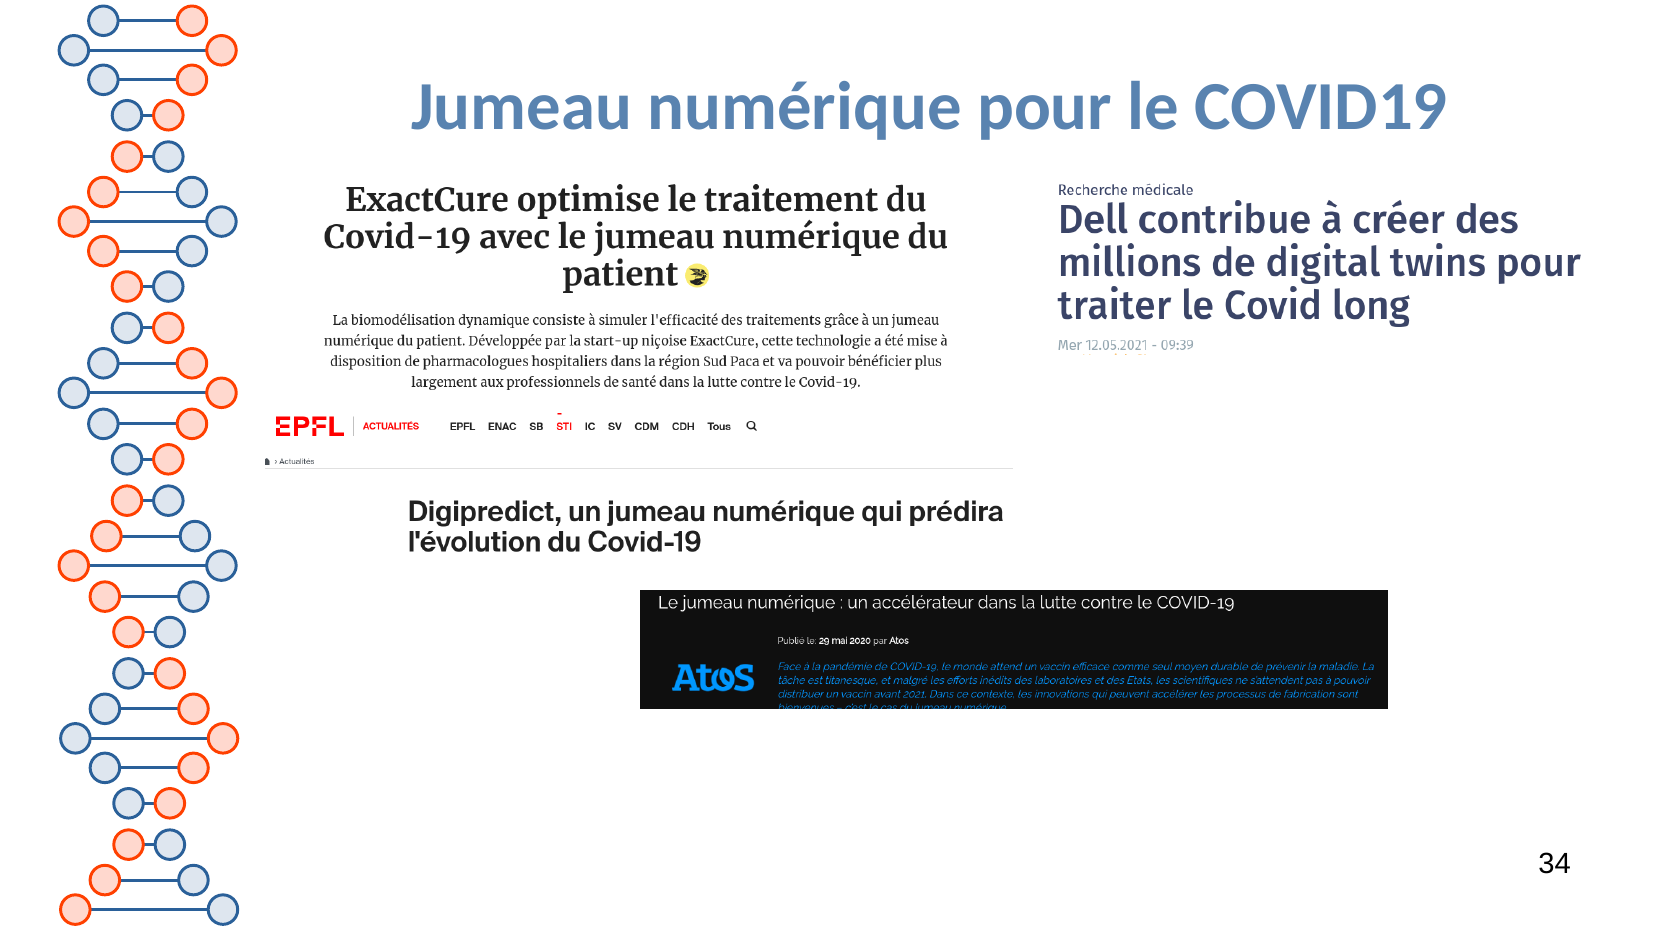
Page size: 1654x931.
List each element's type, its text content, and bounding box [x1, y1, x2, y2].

picture [265, 413, 1013, 562]
picture [640, 590, 1388, 709]
picture [265, 177, 949, 396]
picture [1042, 177, 1595, 355]
title Jumeau numérique pour le COVID19 [265, 35, 1595, 189]
